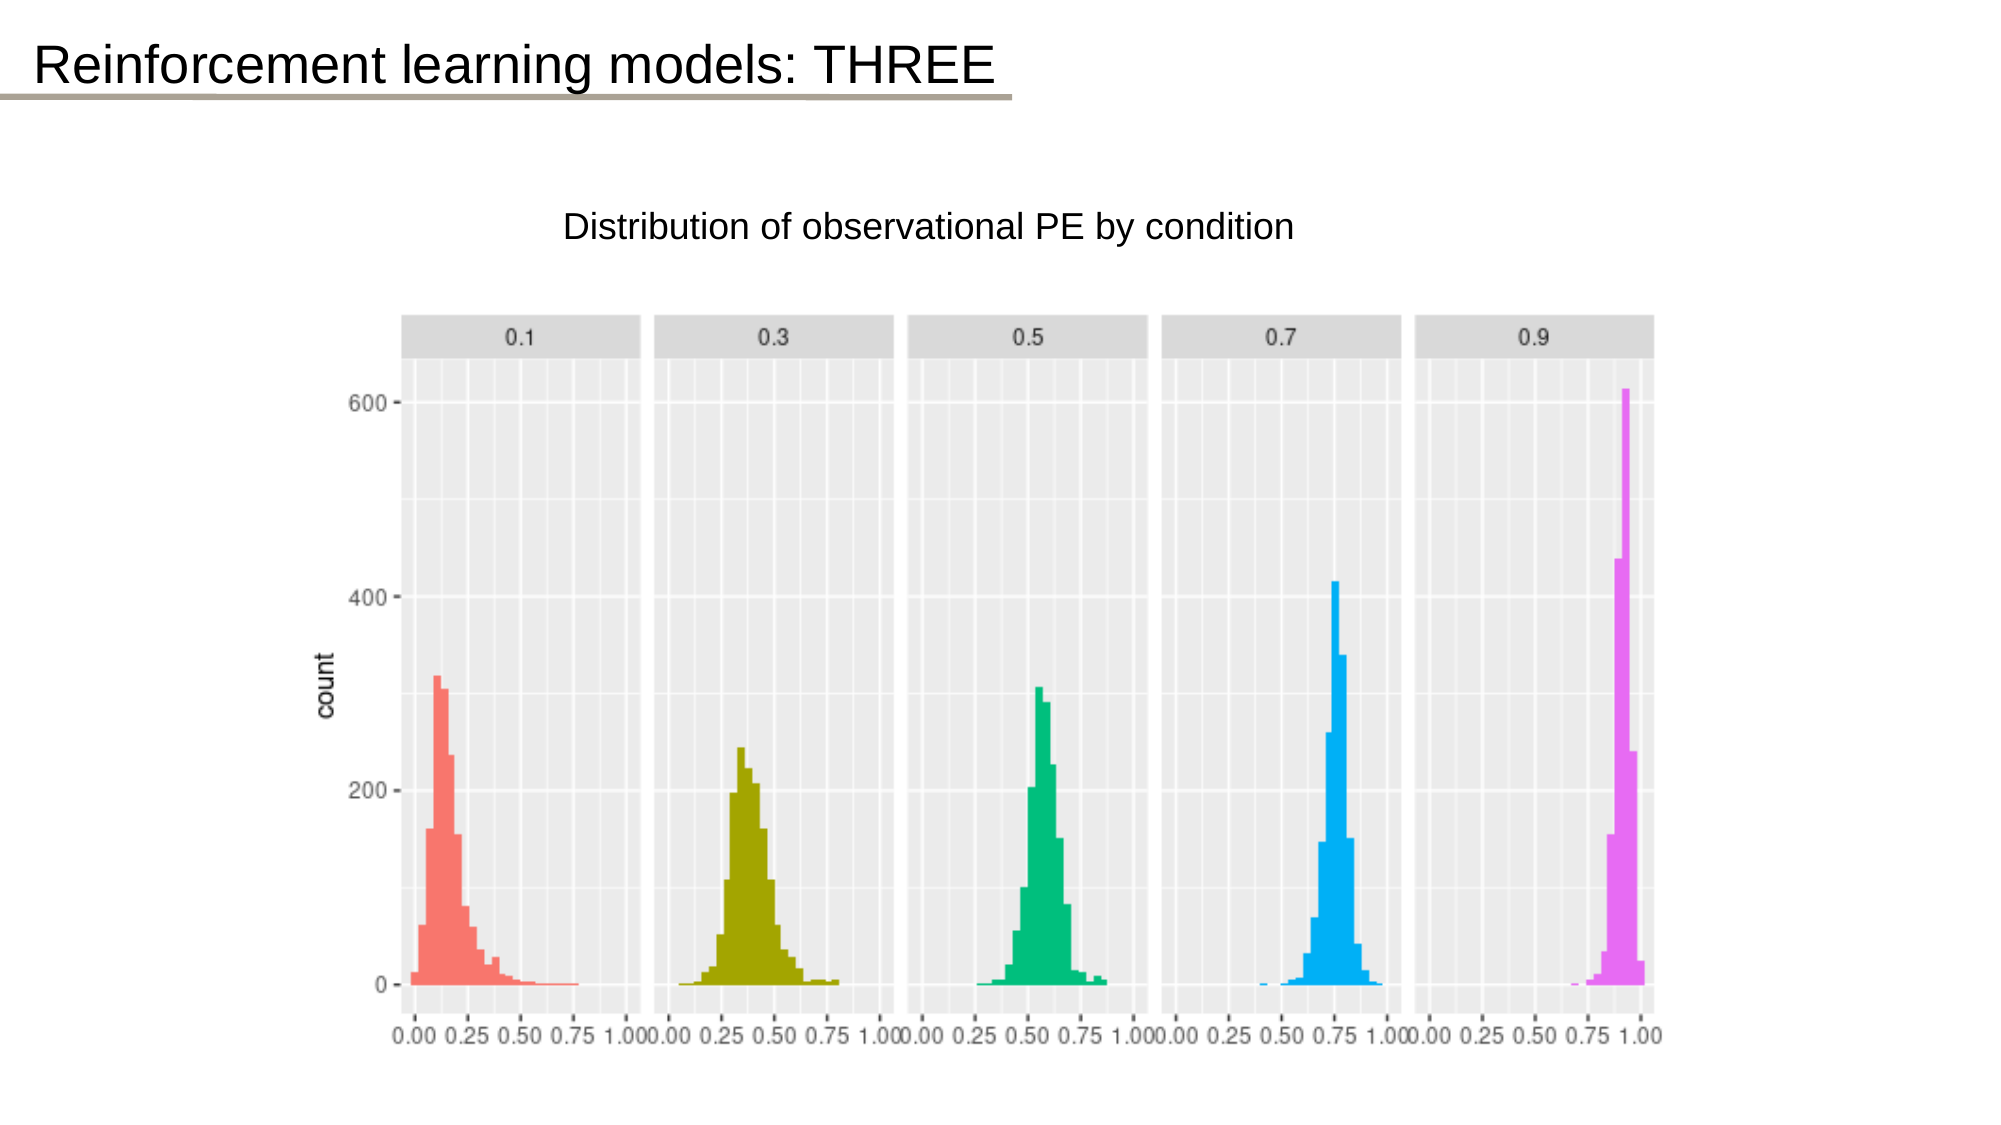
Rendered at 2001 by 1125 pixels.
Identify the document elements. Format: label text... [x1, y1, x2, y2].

text_box Reinforcement learning models: THREE [15, 27, 1921, 97]
picture [300, 300, 1695, 1050]
text_box Distribution of observational PE by condition [548, 194, 1463, 252]
